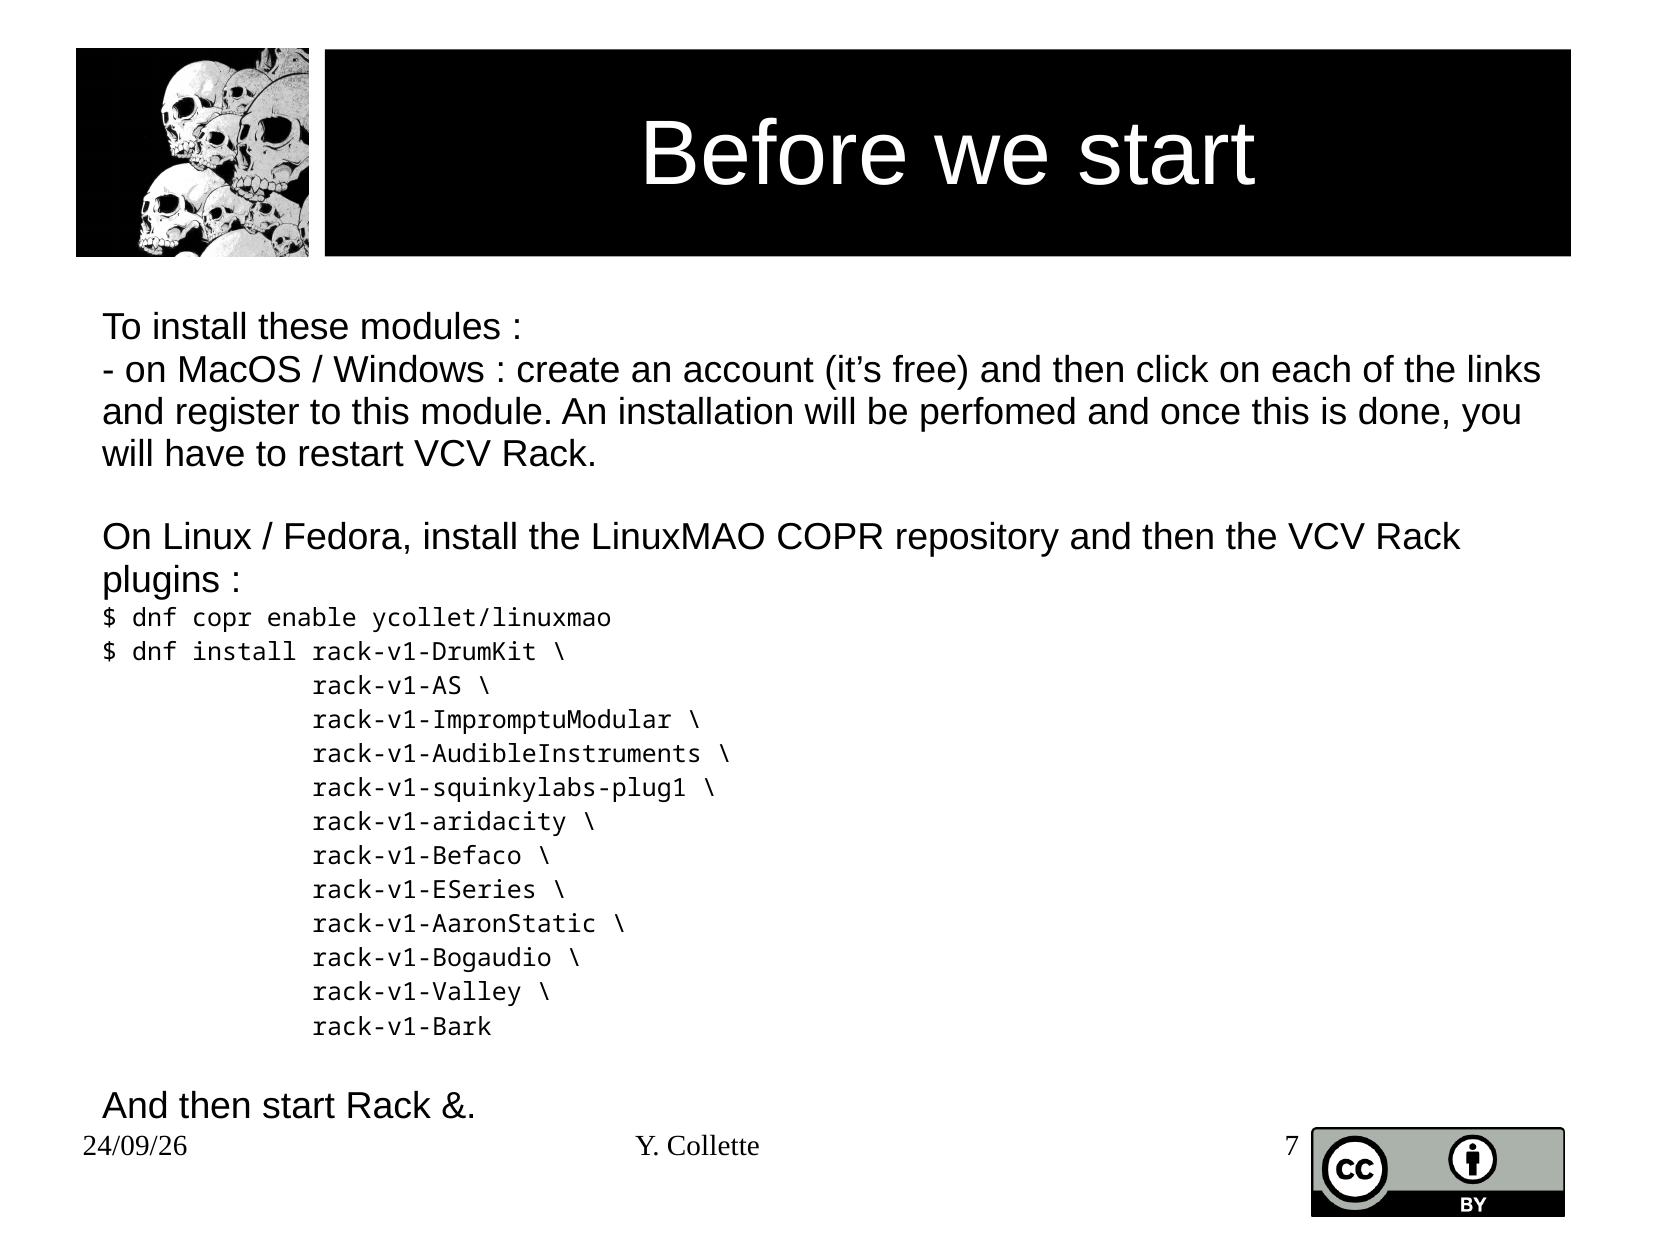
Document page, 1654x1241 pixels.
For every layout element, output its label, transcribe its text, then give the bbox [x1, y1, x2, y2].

picture [76, 48, 309, 257]
picture [1311, 1127, 1565, 1217]
title Before we start [324, 49, 1571, 257]
text_box To install these modules : - on MacOS / Windows : create an account (it’s free) and then click on each of the links and register to this module. An installation will be perfomed and once this is done, you will have to restart VCV Rack. On Linux / Fedora, install the LinuxMAO COPR repository and then the VCV Rack plugins : $ dnf copr enable ycollet/linuxmao $ dnf install rack-v1-DrumKit \ rack-v1-AS \ rack-v1-ImpromptuModular \ rack-v1-AudibleInstruments \ rack-v1-squinkylabs-plug1 \ rack-v1-aridacity \ rack-v1-Befaco \ rack-v1-ESeries \ rack-v1-AaronStatic \ rack-v1-Bogaudio \ rack-v1-Valley \ rack-v1-Bark And then start Rack &. [87, 298, 1565, 1095]
